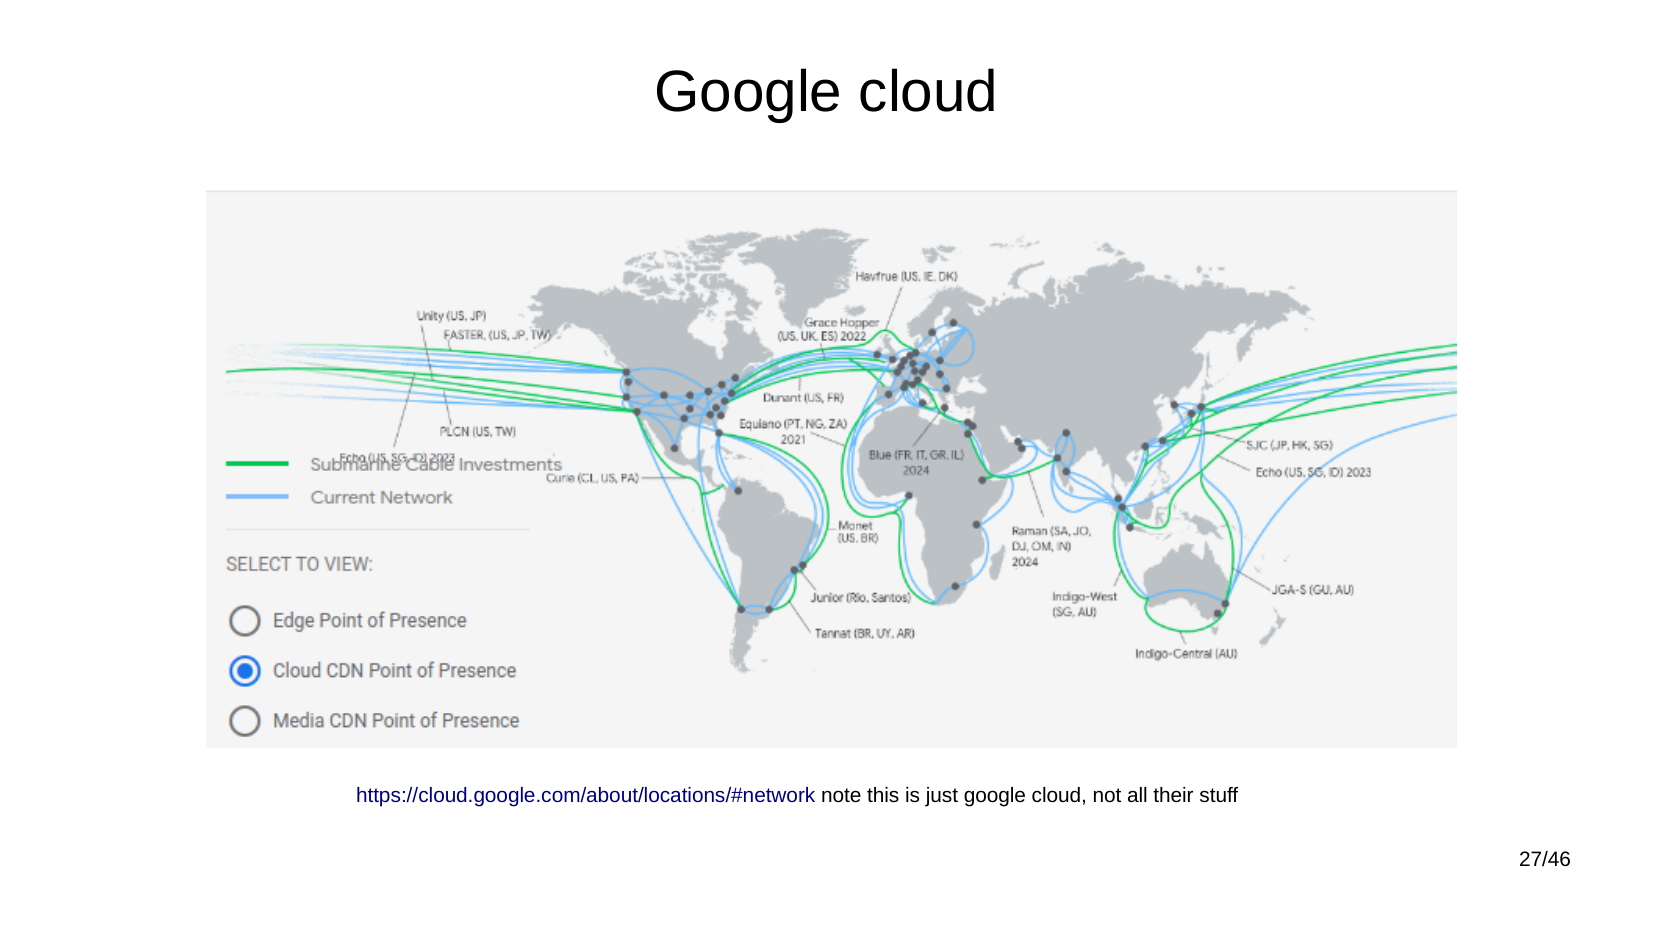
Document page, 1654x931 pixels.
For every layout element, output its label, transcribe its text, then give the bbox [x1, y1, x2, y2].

picture [206, 186, 1457, 748]
text_box https://cloud.google.com/about/locations/#network note this is just google cloud, not all their stuff [341, 776, 1313, 839]
title Google cloud [82, 13, 1571, 169]
